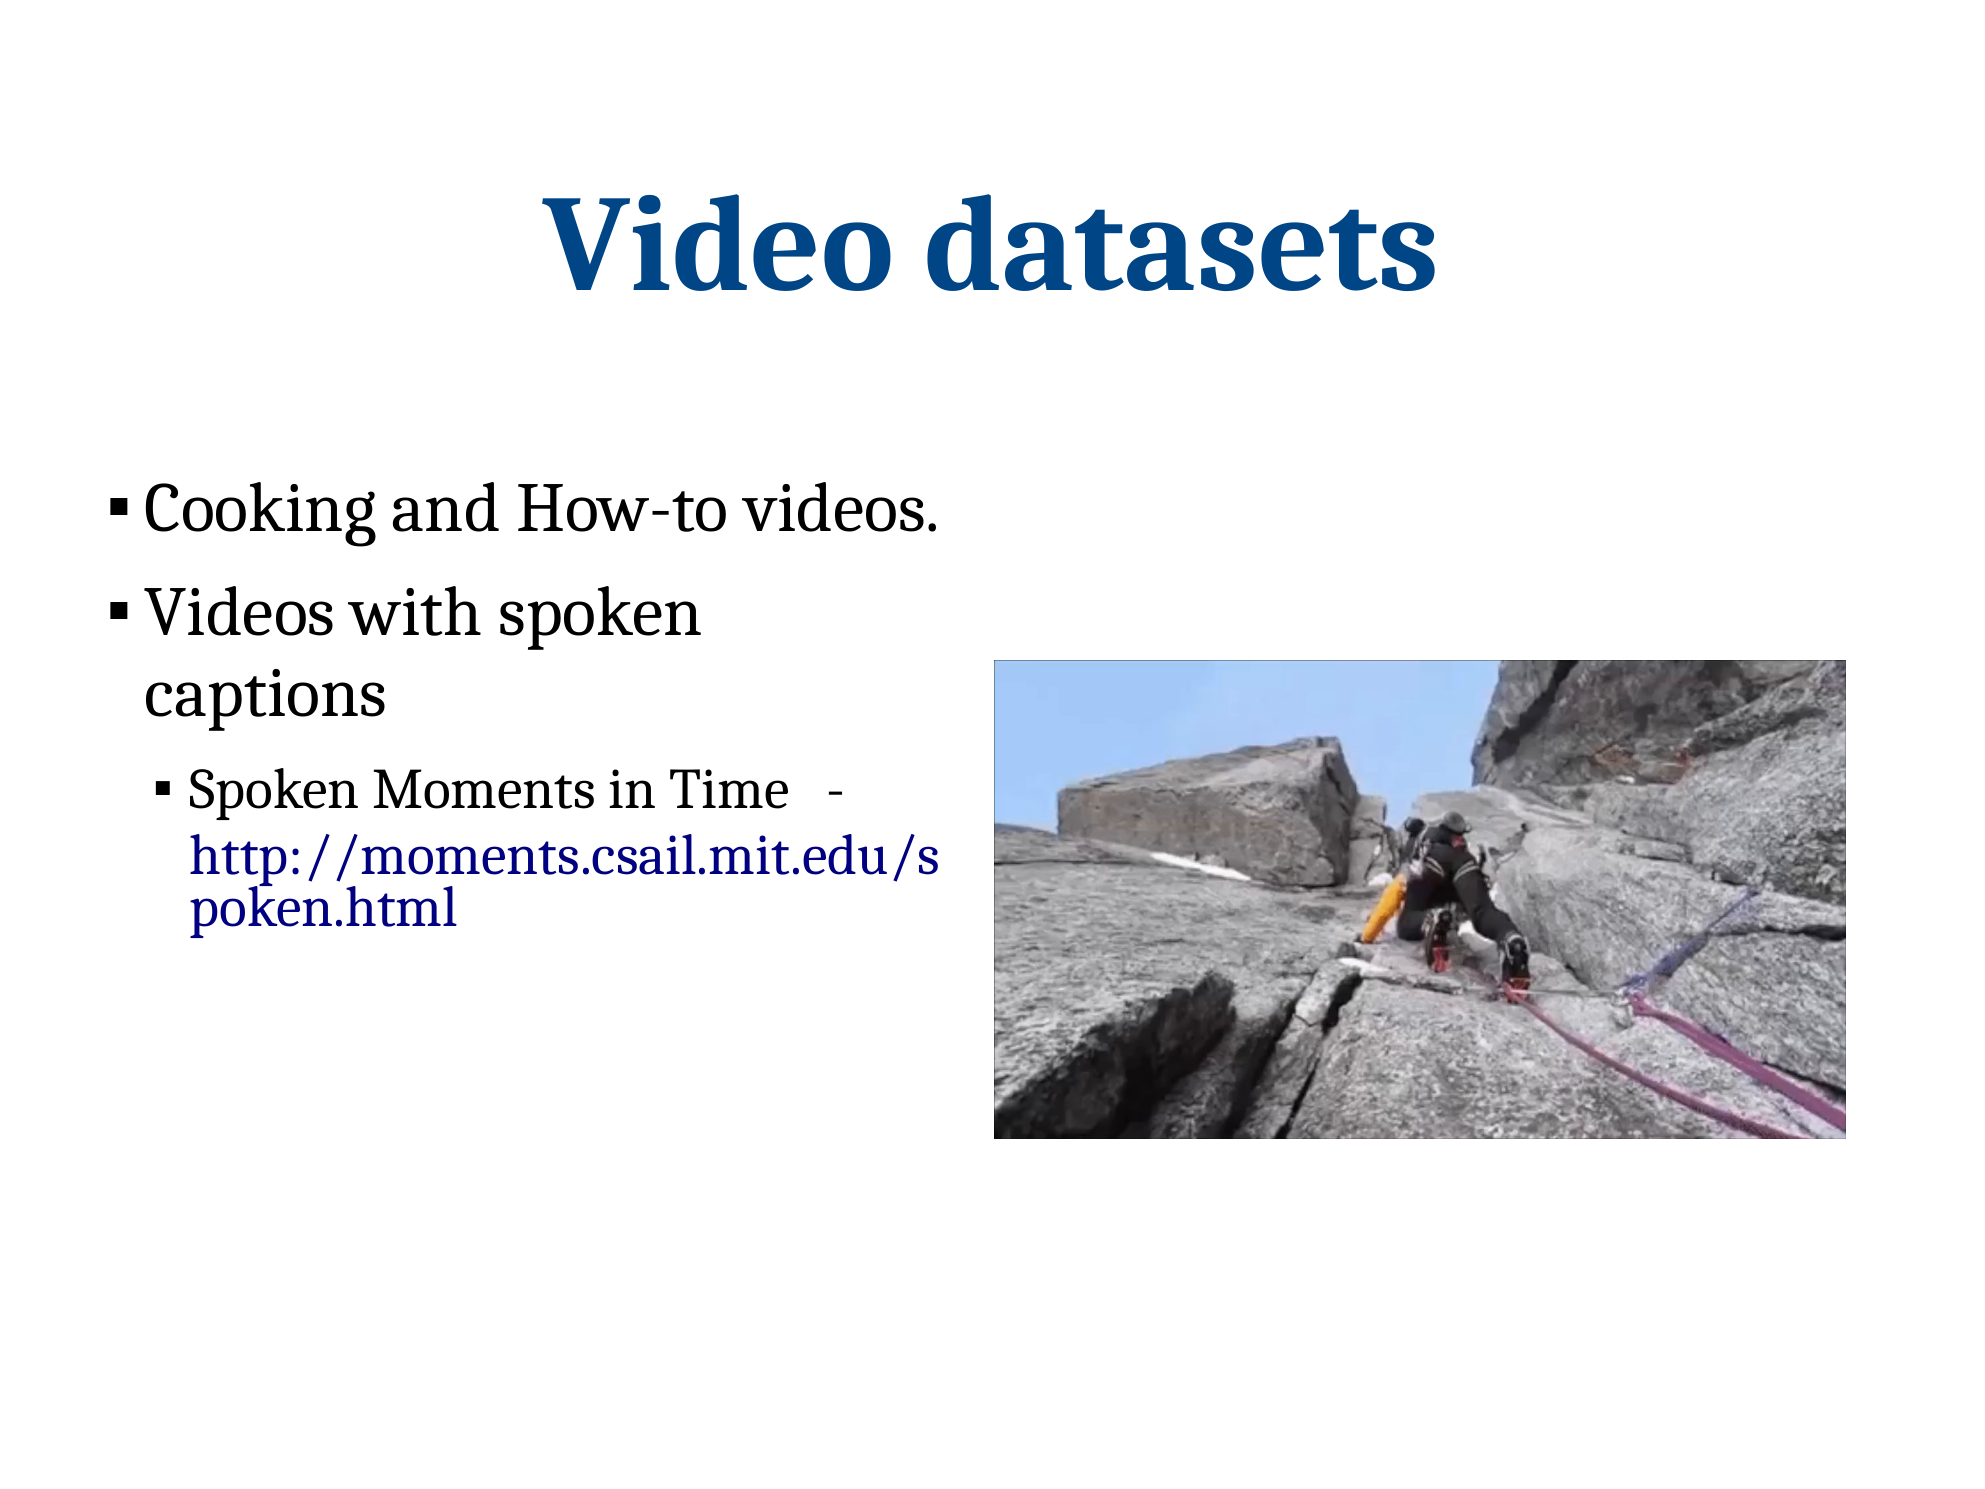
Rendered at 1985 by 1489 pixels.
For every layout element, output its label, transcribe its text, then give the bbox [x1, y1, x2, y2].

title Video datasets [99, 59, 1885, 432]
text_box [993, 659, 1846, 1139]
list Cooking and How-to videos. Videos with spoken captions Spoken Moments in Time - http://moments.csail.mit.edu/spoken.html [99, 467, 952, 1331]
